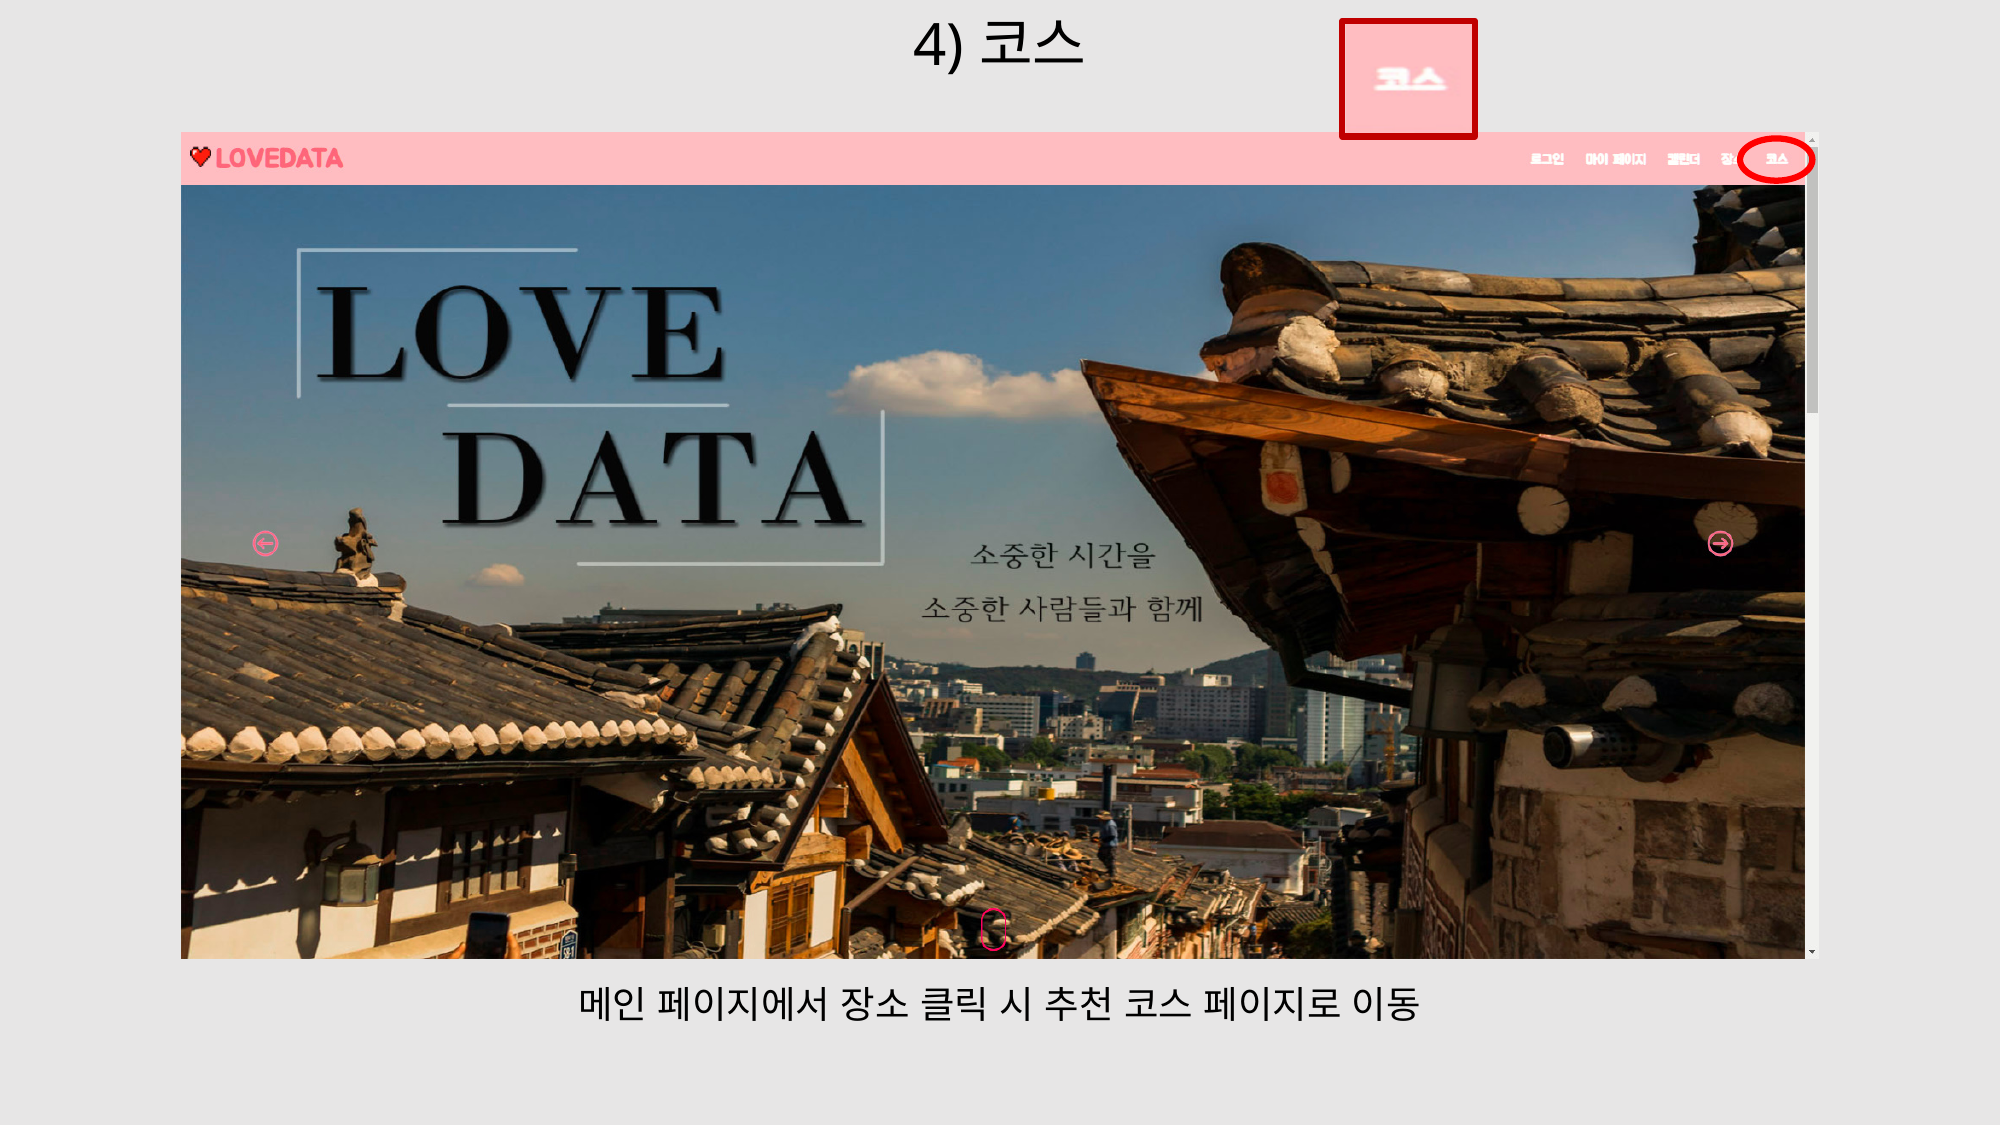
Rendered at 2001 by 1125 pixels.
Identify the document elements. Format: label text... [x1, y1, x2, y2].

picture [181, 132, 1819, 960]
picture [1345, 24, 1472, 134]
text_box 메인 페이지에서 장소 클릭 시 추천 코스 페이지로 이동 [563, 973, 1437, 1034]
text_box 4) 코스 [564, 0, 1436, 85]
